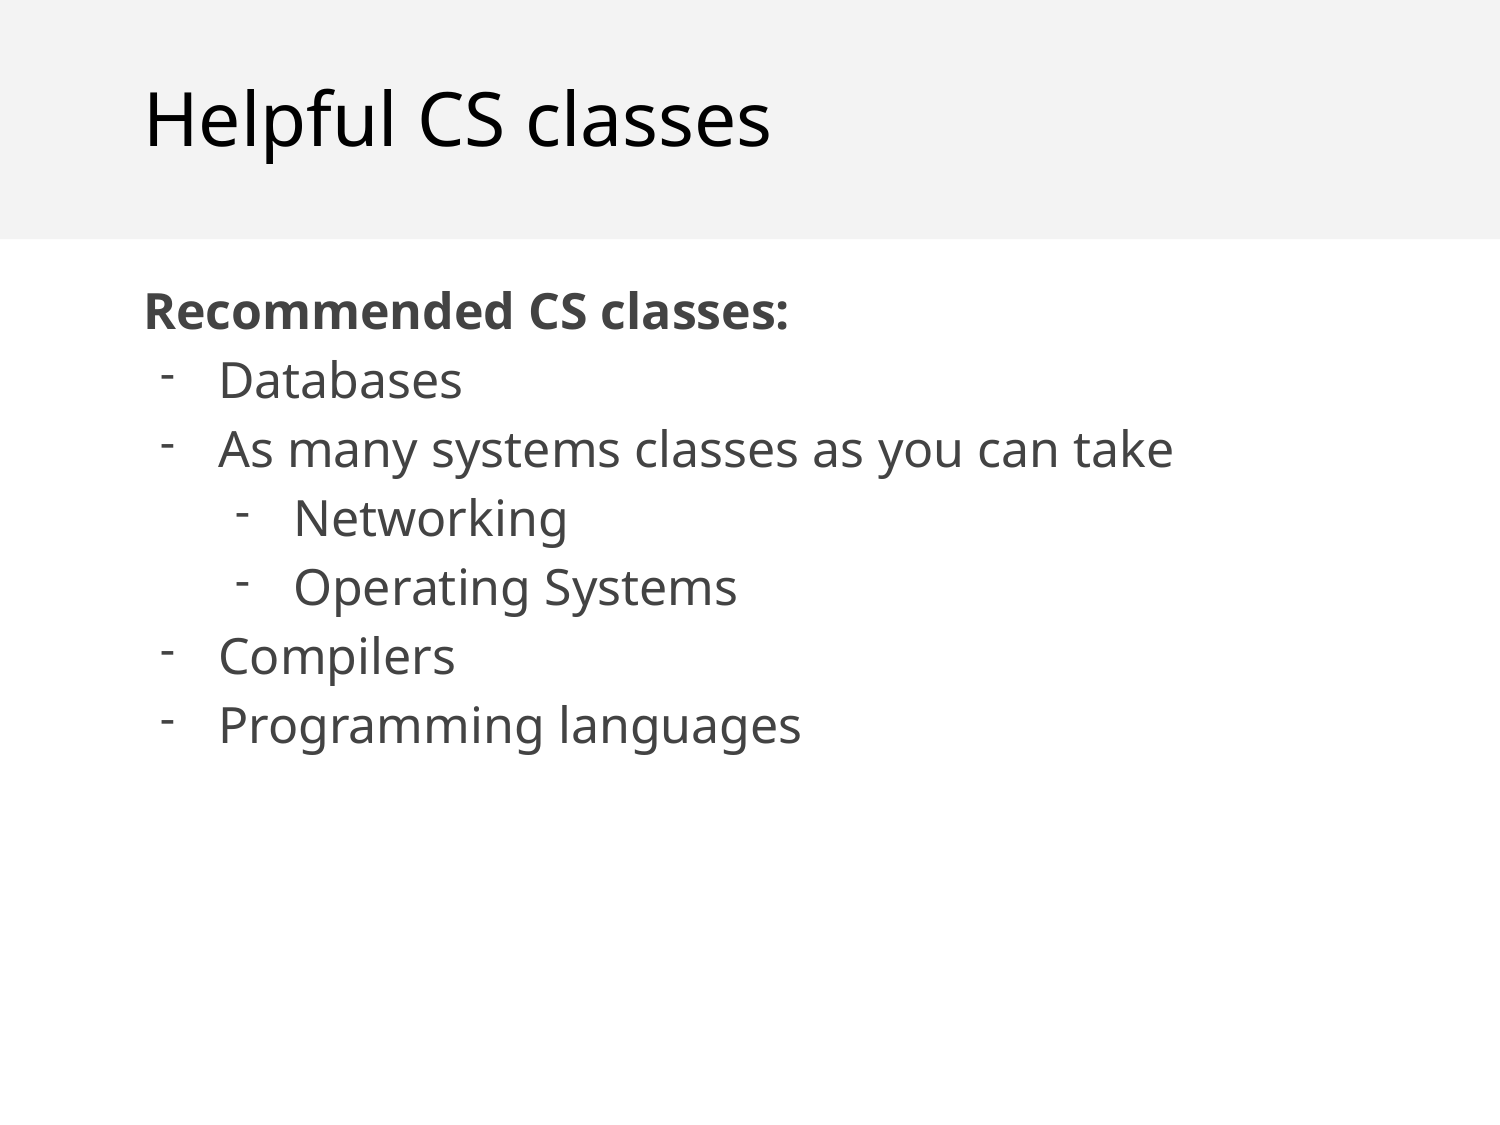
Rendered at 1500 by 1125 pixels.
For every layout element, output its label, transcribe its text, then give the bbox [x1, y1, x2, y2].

list Recommended CS classes: Databases As many systems classes as you can take Networking Operating Systems Compilers Programming languages [128, 255, 1372, 1004]
title Helpful CS classes [128, 56, 1372, 183]
